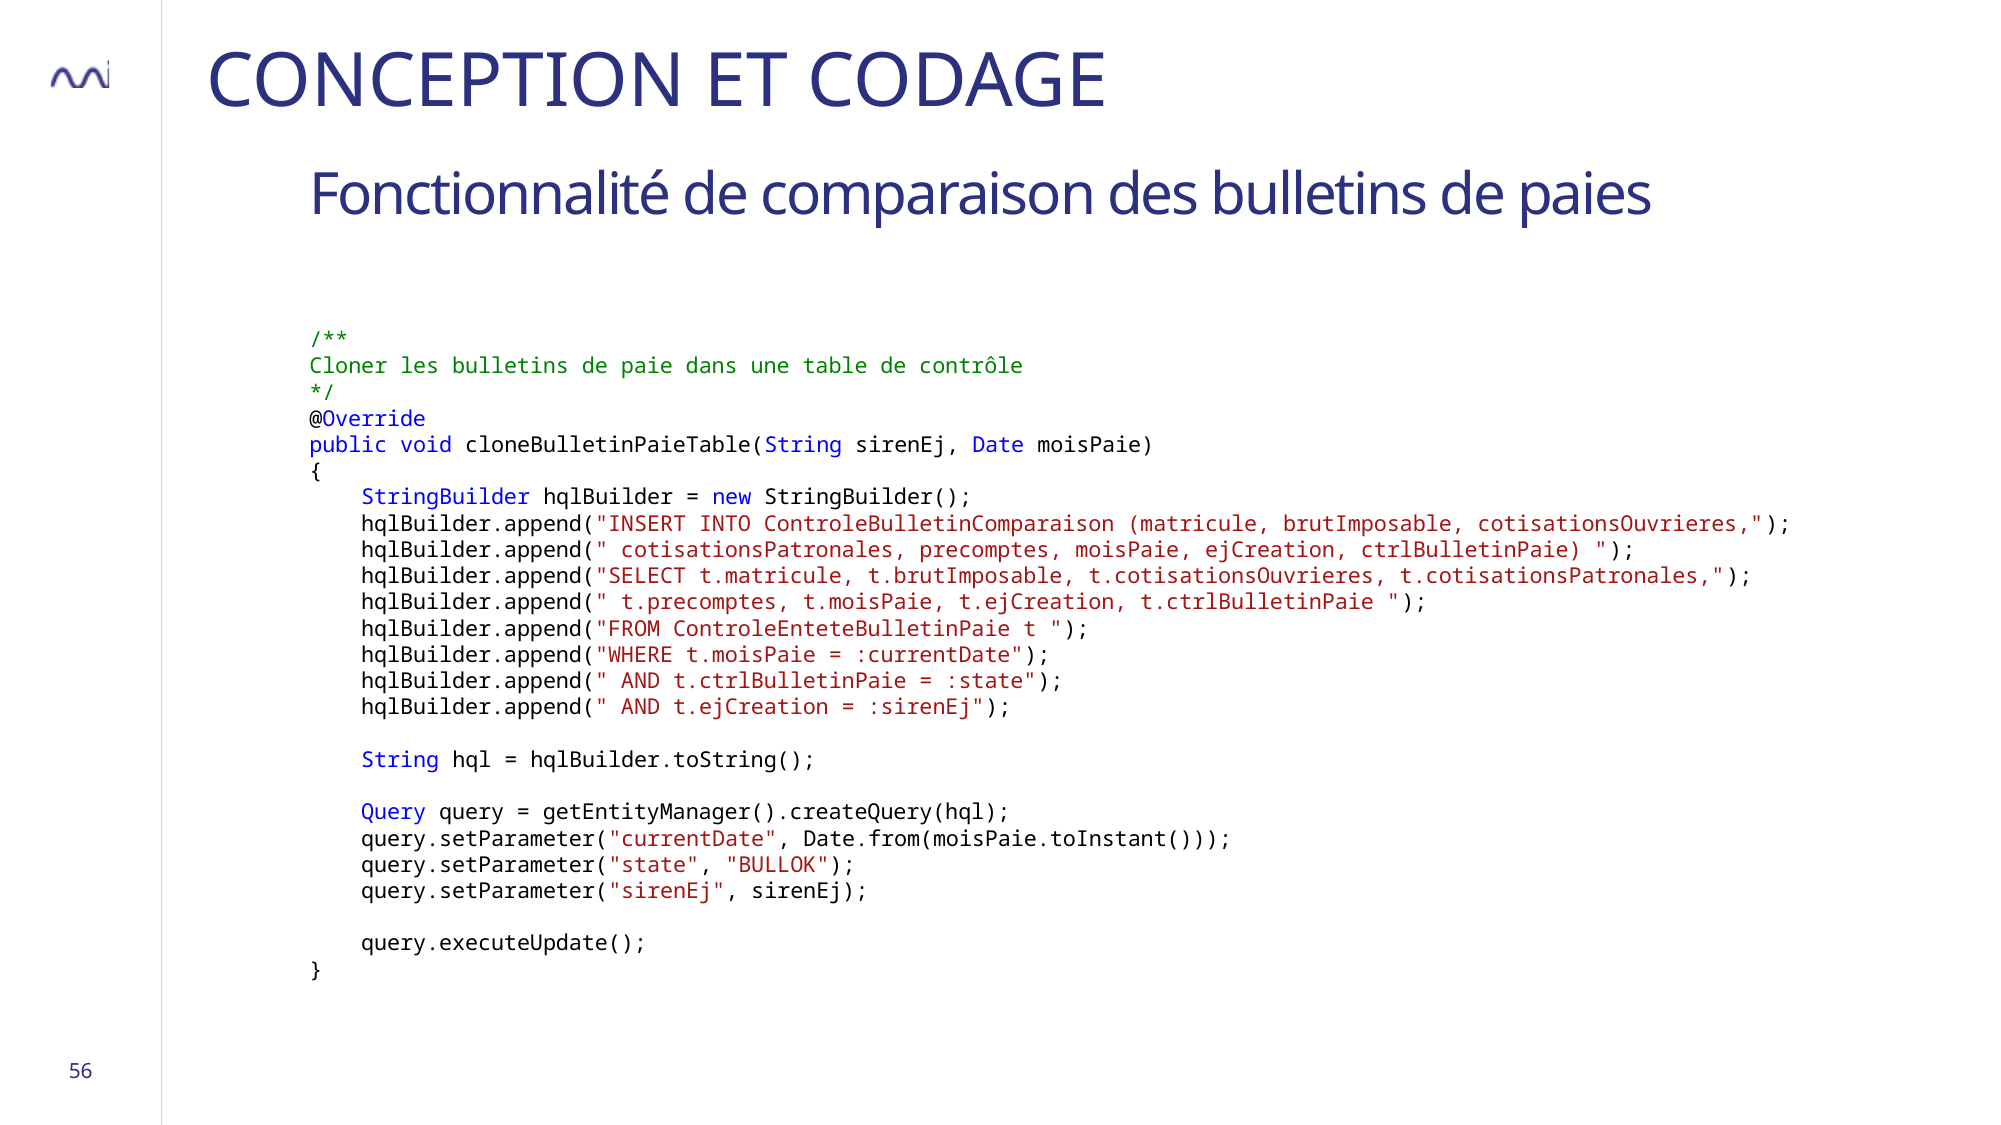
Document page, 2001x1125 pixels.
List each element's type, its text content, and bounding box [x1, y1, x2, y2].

text_box Fonctionnalité de comparaison des bulletins de paies [294, 161, 1685, 252]
text_box /** Cloner les bulletins de paie dans une table de contrôle */ @Override public void cloneBulletinPaieTable(String sirenEj, Date moisPaie) { StringBuilder hqlBuilder = new StringBuilder(); hqlBuilder.append("INSERT INTO ControleBulletinComparaison (matricule, brutImposable, cotisationsOuvrieres,"); hqlBuilder.append(" cotisationsPatronales, precomptes, moisPaie, ejCreation, ctrlBulletinPaie) "); hqlBuilder.append("SELECT t.matricule, t.brutImposable, t.cotisationsOuvrieres, t.cotisationsPatronales,"); hqlBuilder.append(" t.precomptes, t.moisPaie, t.ejCreation, t.ctrlBulletinPaie "); hqlBuilder.append("FROM ControleEnteteBulletinPaie t "); hqlBuilder.append("WHERE t.moisPaie = :currentDate"); hqlBuilder.append(" AND t.ctrlBulletinPaie = :state"); hqlBuilder.append(" AND t.ejCreation = :sirenEj"); String hql = hqlBuilder.toString(); Query query = getEntityManager().createQuery(hql); query.setParameter("currentDate", Date.from(moisPaie.toInstant())); query.setParameter("state", "BULLOK"); query.setParameter("sirenEj", sirenEj); query.executeUpdate(); } [294, 318, 1998, 997]
text_box 56 [38, 1052, 123, 1091]
text_box CONCEPTION ET CODAGE [191, 23, 1192, 130]
